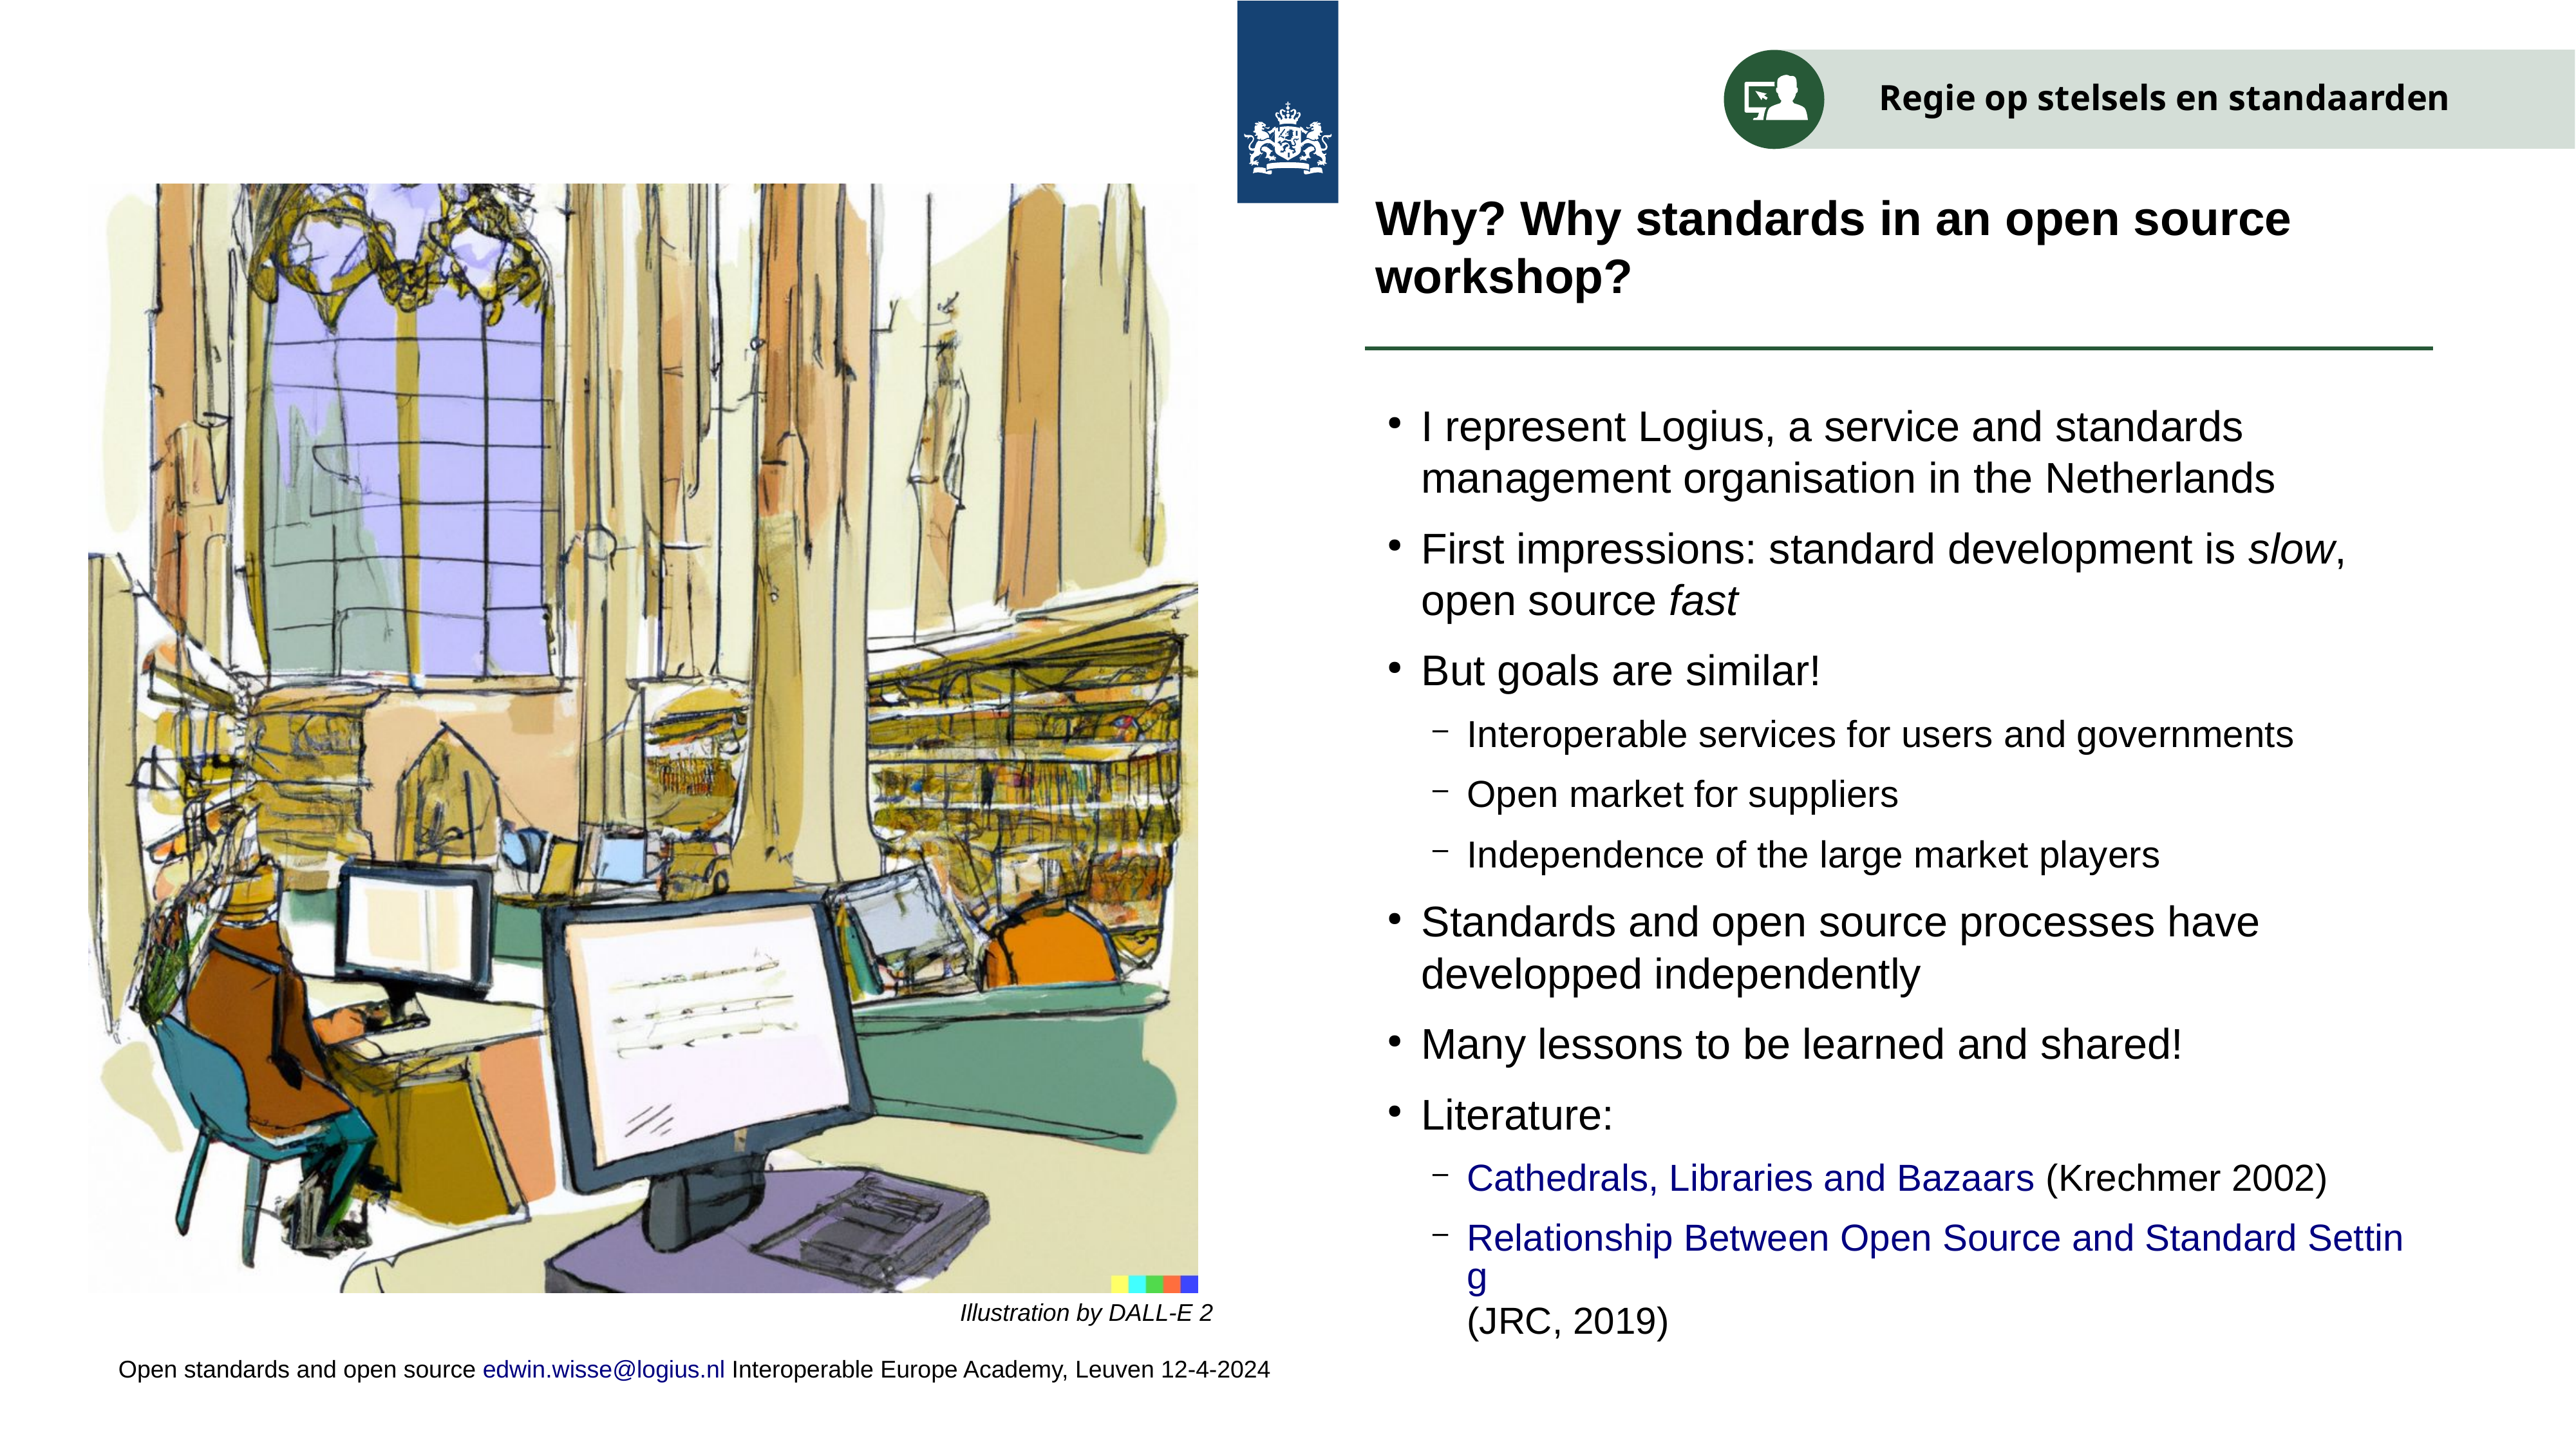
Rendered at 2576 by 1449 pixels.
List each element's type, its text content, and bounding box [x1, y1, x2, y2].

list I represent Logius, a service and standards management organisation in the Netherlands First impressions: standard development is slow, open source fast But goals are similar! Interoperable services for users and governments Open market for suppliers Independence of the large market players Standards and open source processes have developped independently Many lessons to be learned and shared! Literature: Cathedrals, Libraries and Bazaars (Krechmer 2002) Relationship Between Open Source and Standard Setting(JRC, 2019) [1366, 393, 2435, 1313]
picture [88, 184, 1198, 1293]
text_box Illustration by DALL-E 2 [950, 1294, 1223, 1331]
text_box Open standards and open source edwin.wisse@logius.nl Interoperable Europe Academy, Leuven 12-4-2024 [109, 1351, 1294, 1388]
list Why? Why standards in an open source workshop? [1366, 171, 2434, 308]
